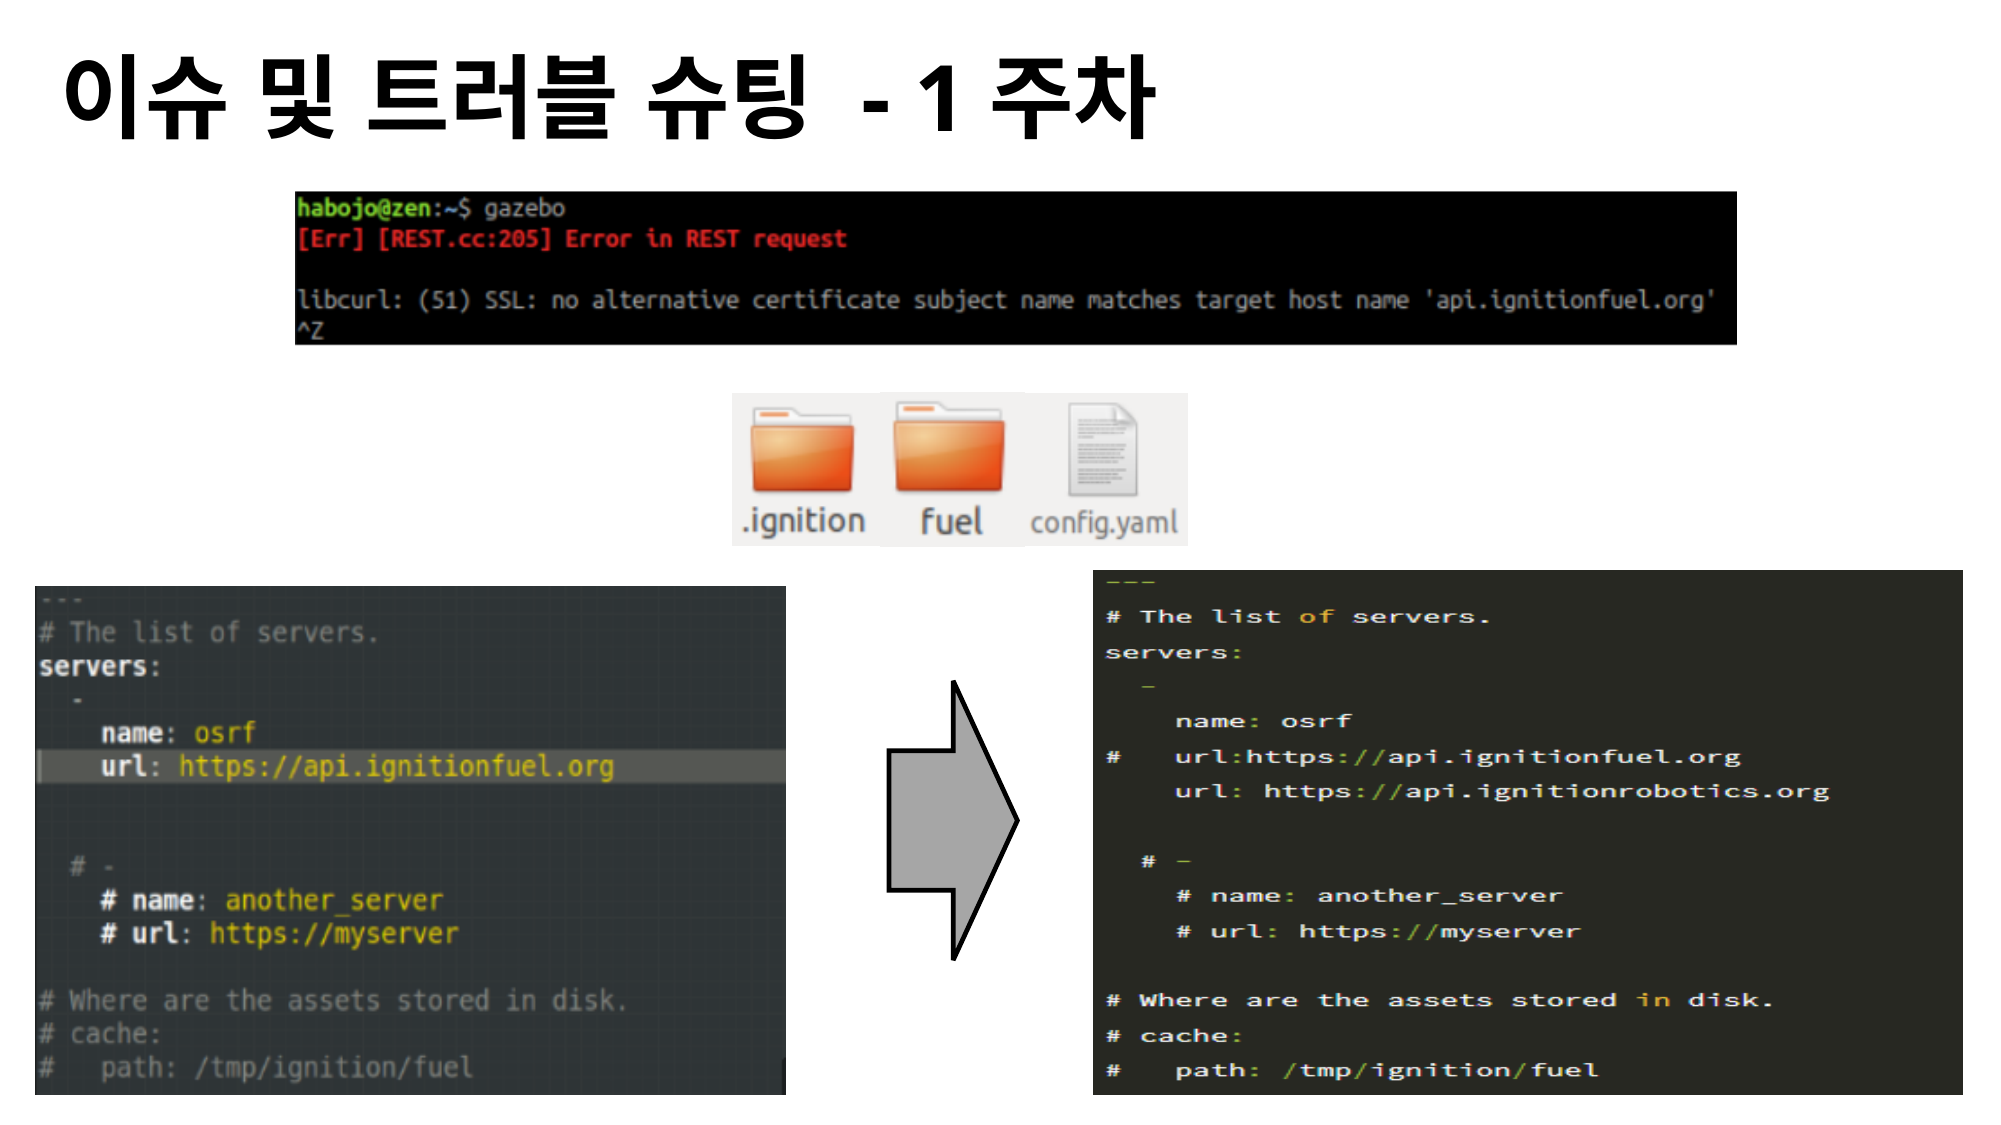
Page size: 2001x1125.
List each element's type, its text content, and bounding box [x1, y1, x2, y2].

text_box [889, 680, 1018, 961]
picture [295, 190, 1737, 347]
picture [35, 586, 786, 1096]
picture [732, 392, 1188, 547]
picture [1093, 570, 1963, 1095]
text_box 이슈 및 트러블 슈팅 - 1주차 [45, 32, 1362, 159]
